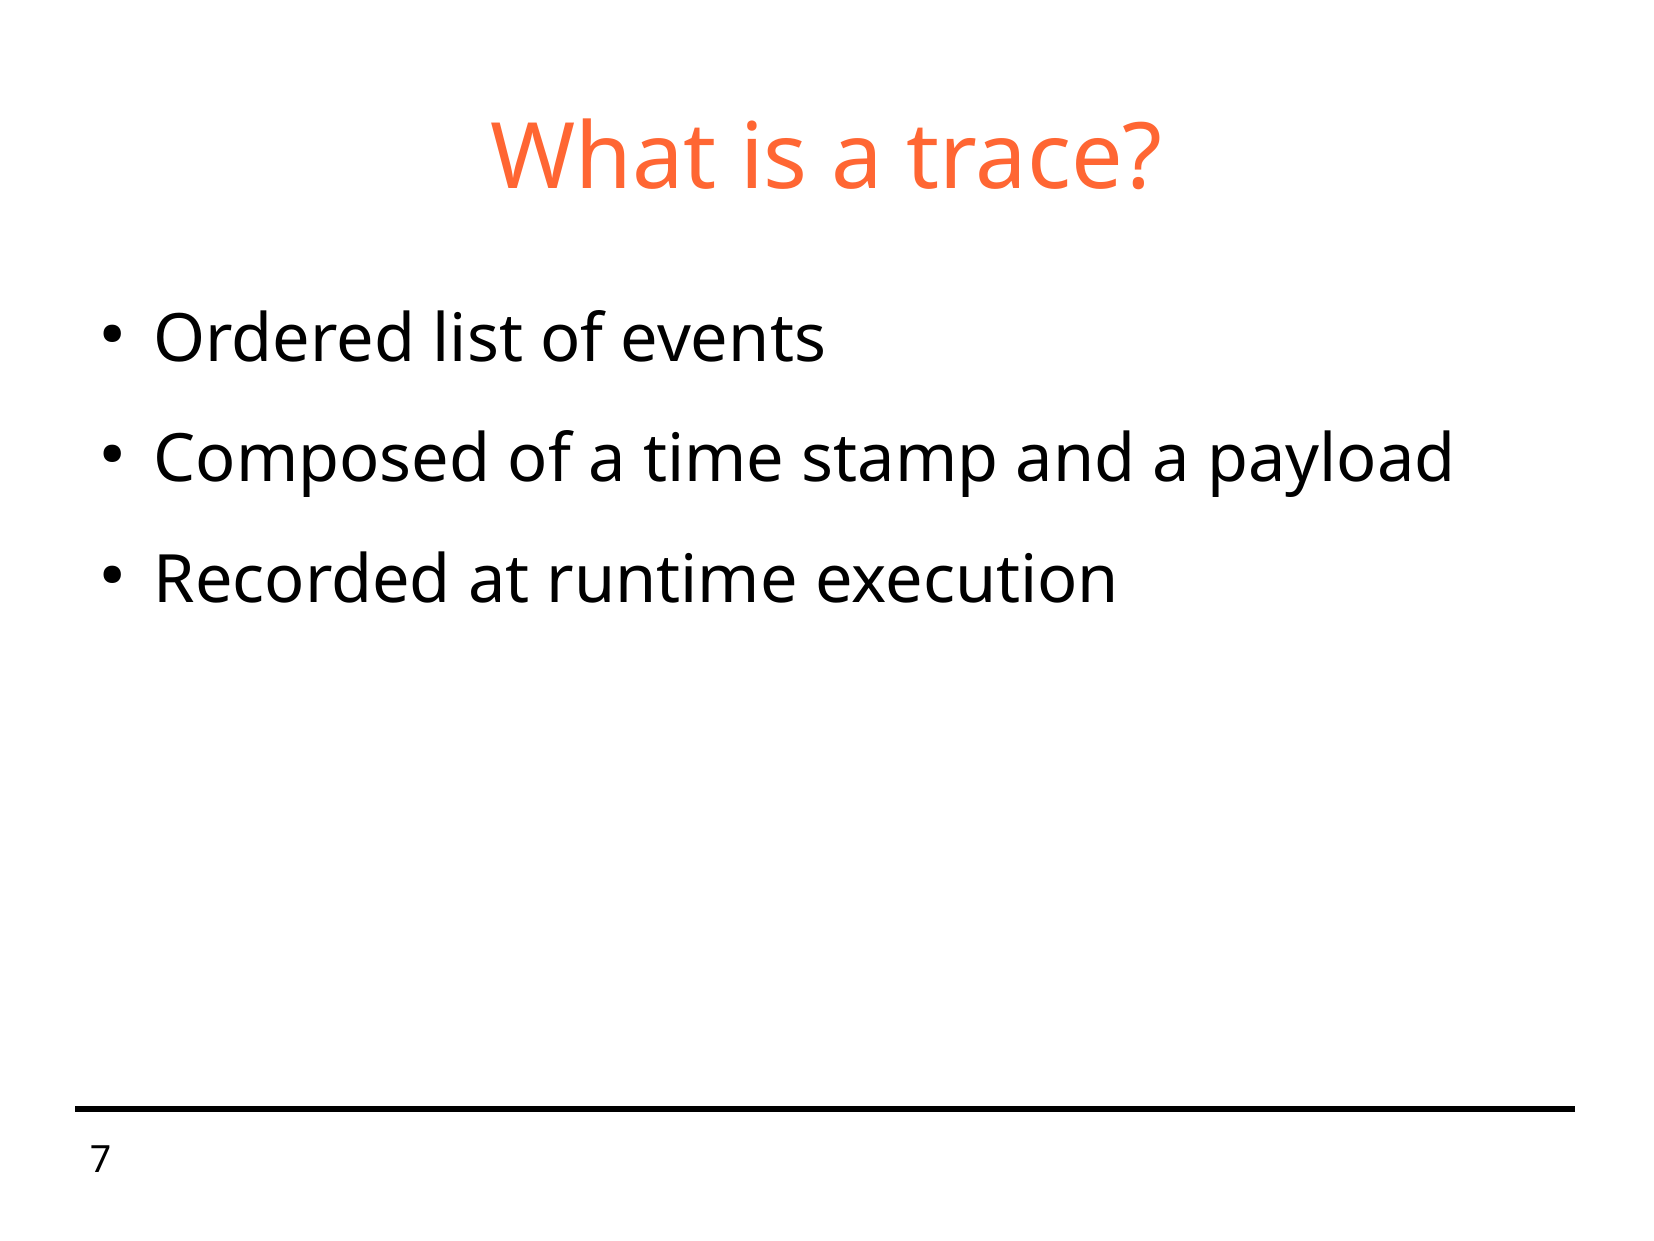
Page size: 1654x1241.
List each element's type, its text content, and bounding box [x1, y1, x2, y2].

list Ordered list of events Composed of a time stamp and a payload Recorded at runtime execution [82, 290, 1571, 1109]
title What is a trace? [82, 49, 1571, 257]
